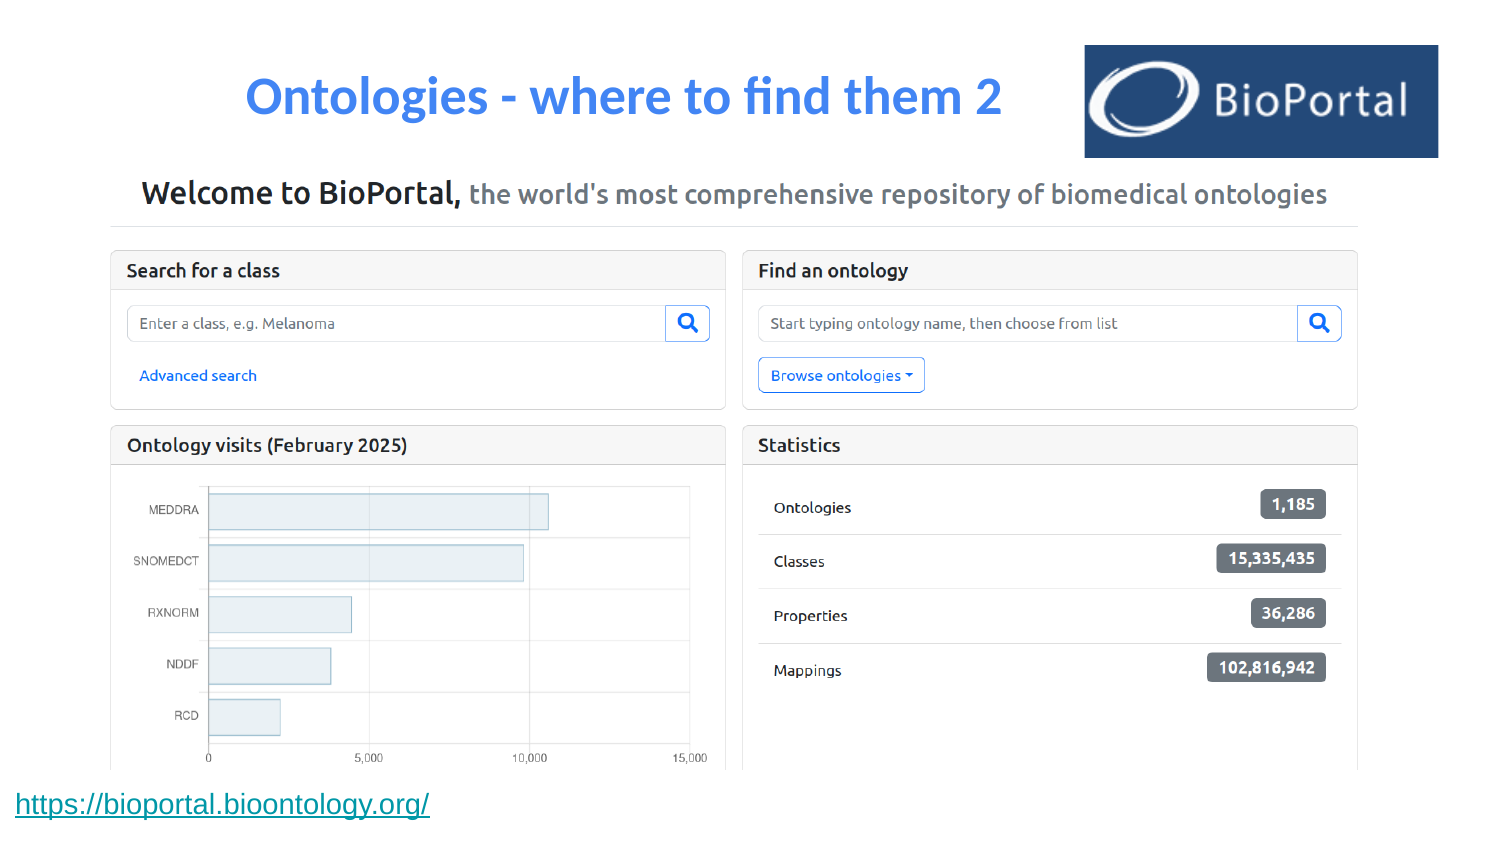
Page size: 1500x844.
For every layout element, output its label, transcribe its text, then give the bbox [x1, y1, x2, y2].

text_box Ontologies - where to find them 2 [230, 45, 1038, 141]
picture [94, 164, 1370, 770]
picture [1084, 45, 1439, 158]
text_box https://bioportal.bioontology.org/ [0, 770, 493, 836]
